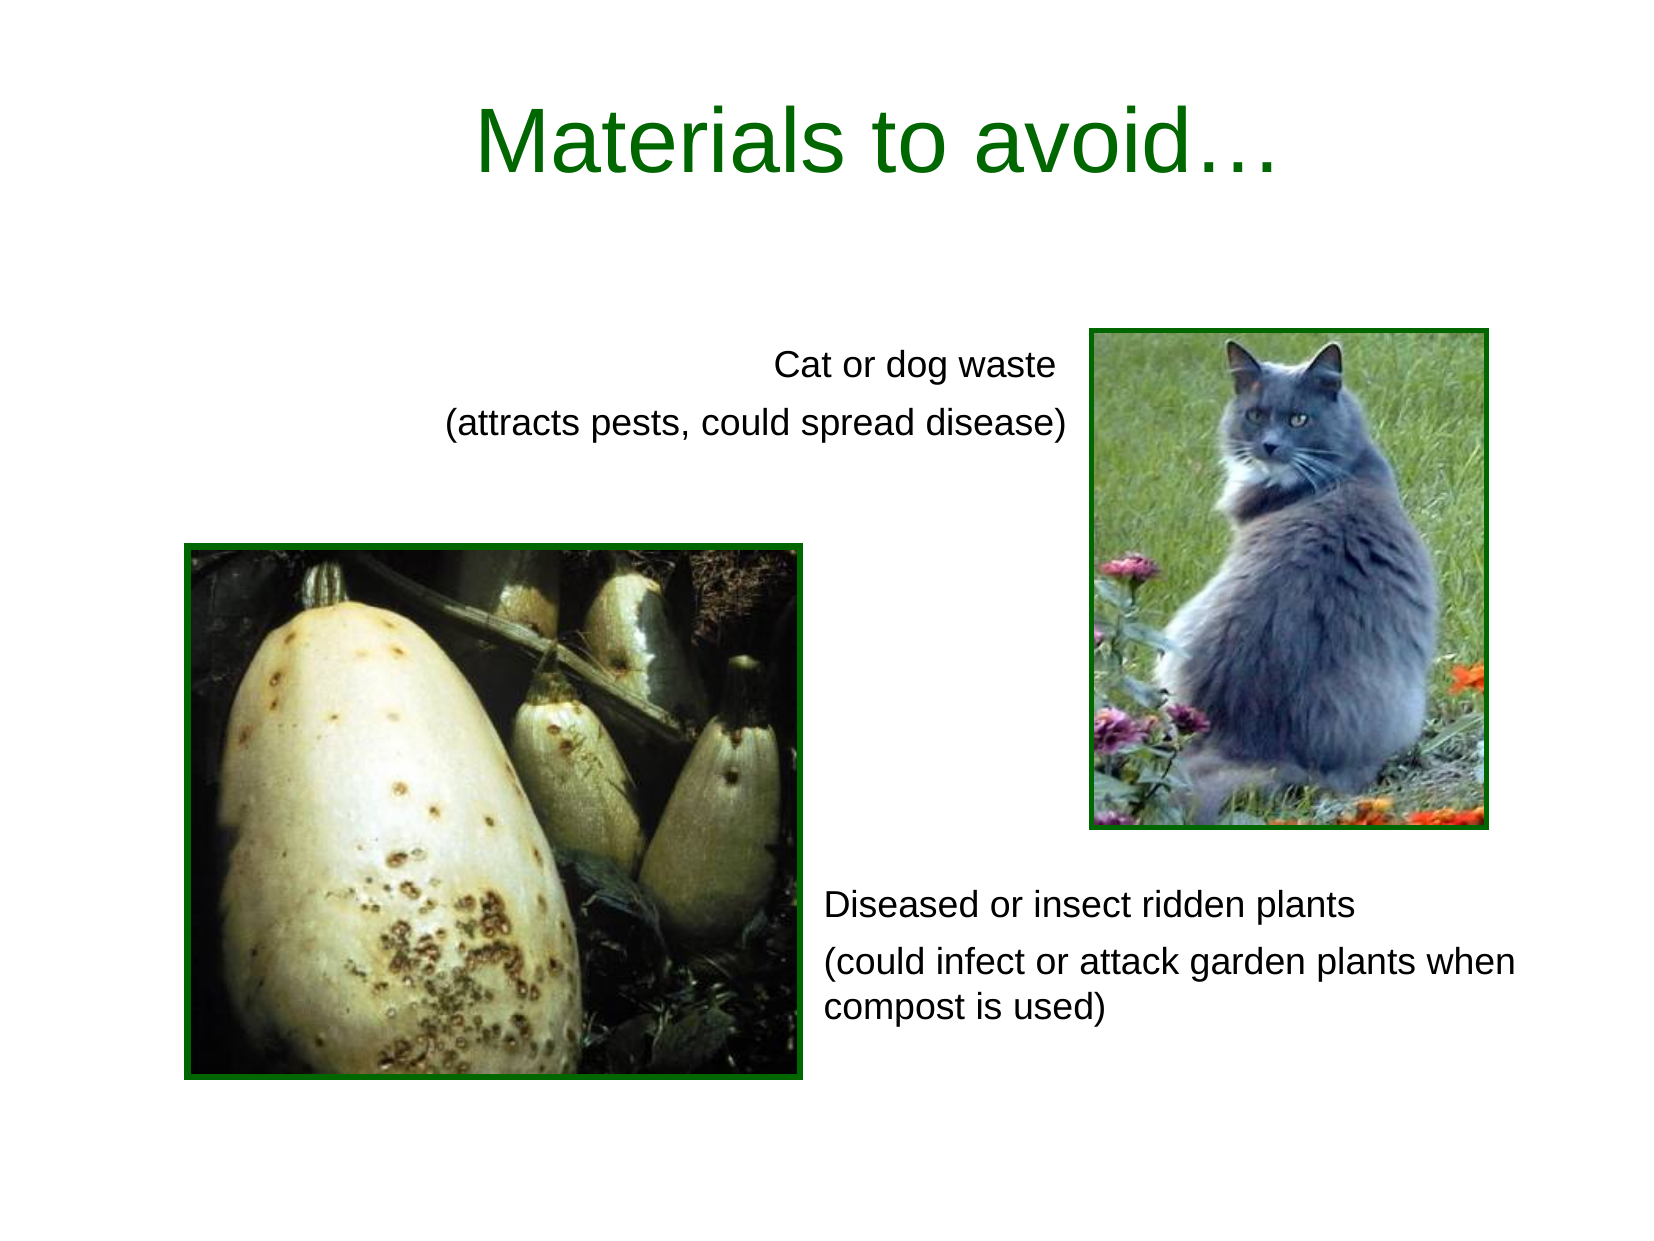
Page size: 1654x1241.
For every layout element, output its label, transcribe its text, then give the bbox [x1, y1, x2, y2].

text_box Cat or dog waste (attracts pests, could spread disease) [154, 332, 1082, 451]
picture [1093, 332, 1485, 825]
picture [190, 549, 798, 1075]
text_box Diseased or insect ridden plants (could infect or attack garden plants when compost is used) [808, 872, 1636, 1036]
title Materials to avoid… [225, 60, 1501, 211]
